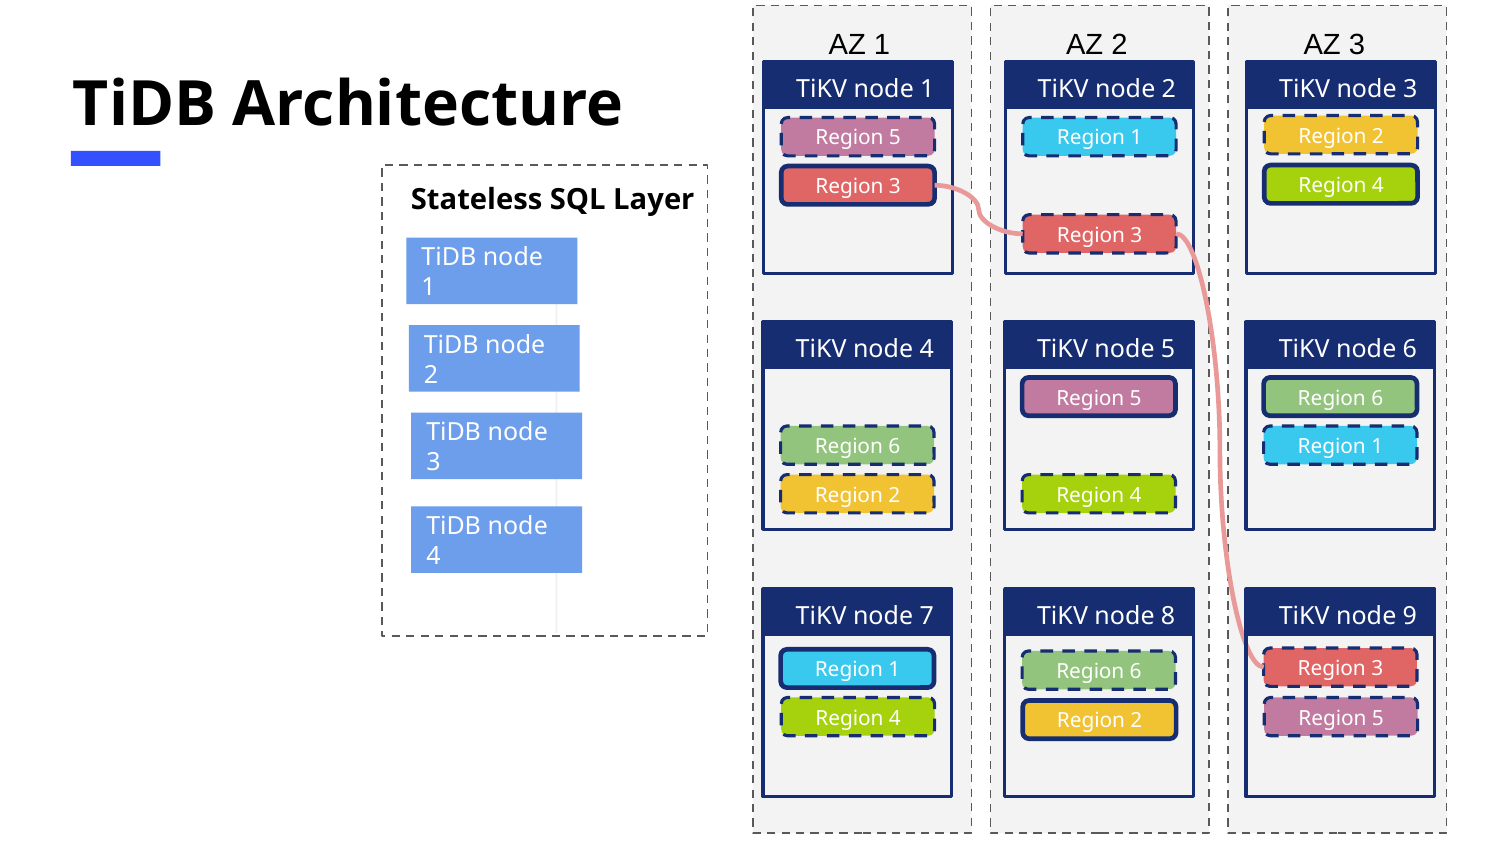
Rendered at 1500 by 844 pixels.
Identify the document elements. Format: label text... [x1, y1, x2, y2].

text_box AZ 3 [1236, 10, 1432, 76]
text_box [1114, 88, 1121, 95]
text_box [990, 5, 1209, 298]
text_box TiKV node 2 [1022, 76, 1194, 88]
title TiDB Architecture [57, 48, 654, 173]
text_box [873, 88, 880, 95]
text_box [1370, 615, 1377, 622]
text_box Region 2 [1022, 700, 1177, 739]
text_box Region 1 [1022, 117, 1177, 156]
text_box [1246, 588, 1435, 795]
text_box [888, 88, 895, 95]
text_box TiKV node 7 [780, 588, 952, 615]
text_box TiDB node 4 [411, 506, 583, 573]
text_box [765, 76, 951, 272]
text_box TiKV node 4 [780, 321, 952, 348]
text_box Region 6 [1022, 650, 1176, 690]
text_box Region 5 [1264, 697, 1418, 736]
text_box [1129, 88, 1136, 95]
text_box TiKV node 5 [1022, 321, 1194, 348]
text_box [1007, 235, 1192, 272]
text_box Region 4 [1022, 474, 1176, 513]
text_box TiDB node 3 [411, 412, 583, 480]
text_box [752, 5, 972, 834]
text_box Region 5 [781, 117, 935, 156]
text_box Region 3 [1022, 214, 1177, 253]
text_box Region 3 [781, 166, 935, 205]
text_box [1227, 5, 1447, 834]
text_box Region 6 [1263, 377, 1418, 416]
text_box Region 2 [1264, 115, 1418, 154]
text_box Region 3 [1263, 648, 1418, 687]
text_box AZ 1 [761, 10, 957, 76]
text_box Region 2 [780, 474, 935, 513]
text_box Stateless SQL Layer [395, 165, 715, 212]
text_box Region 4 [781, 697, 935, 736]
text_box TiKV node 1 [781, 76, 953, 88]
text_box TiDB node 1 [406, 237, 578, 305]
text_box TiKV node 9 [1263, 588, 1435, 615]
text_box [1355, 615, 1362, 622]
text_box AZ 2 [999, 10, 1195, 76]
text_box TiKV node 3 [1264, 61, 1436, 88]
text_box [990, 229, 1209, 834]
text_box Region 1 [1263, 425, 1418, 465]
text_box TiKV node 6 [1263, 321, 1435, 348]
text_box [1007, 76, 1192, 244]
text_box TiKV node 8 [1022, 588, 1194, 615]
text_box Region 1 [780, 649, 935, 688]
text_box Region 4 [1264, 165, 1418, 204]
text_box Region 5 [1022, 377, 1176, 416]
text_box TiDB node 2 [408, 325, 580, 392]
text_box Region 6 [780, 425, 935, 465]
